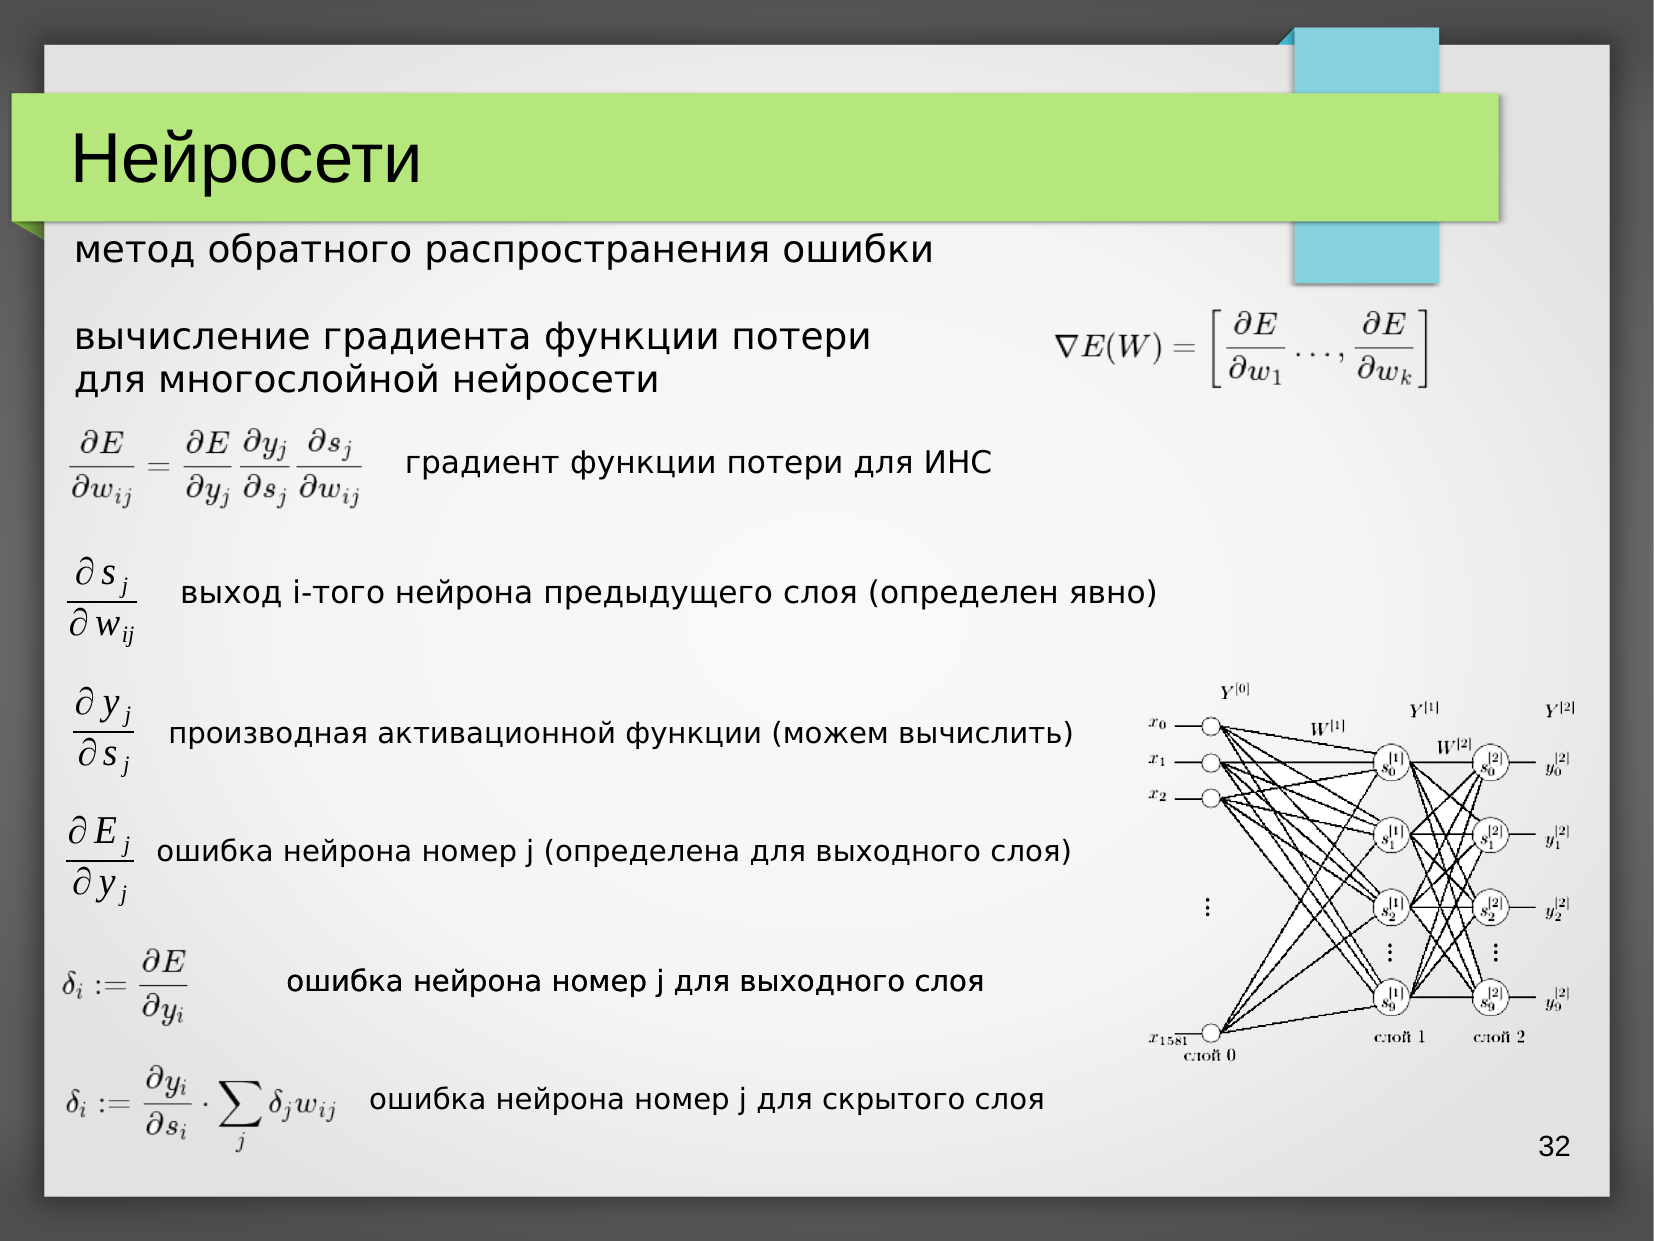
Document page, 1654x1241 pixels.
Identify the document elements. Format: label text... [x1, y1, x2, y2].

text_box ошибка нейрона номер j для выходного слоя [271, 956, 1016, 1006]
text_box ошибка нейрона номер j (определена для выходного слоя) [141, 826, 1134, 876]
title Нейросети [70, 118, 1205, 199]
text_box выход i-того нейрона предыдущего слоя (определен явно) [165, 567, 1536, 626]
text_box производная активационной функции (можем вычислить) [153, 708, 1123, 758]
chart [65, 685, 142, 781]
chart [59, 555, 145, 651]
text_box градиент функции потери для ИНС [390, 437, 1040, 496]
chart [58, 814, 142, 910]
text_box метод обратного распространения ошибки вычисление градиента функции потери для многослойной нейросети [59, 220, 1052, 410]
text_box ошибка нейрона номер j для скрытого слоя [354, 1074, 1099, 1124]
picture [0, 0, 1654, 1241]
